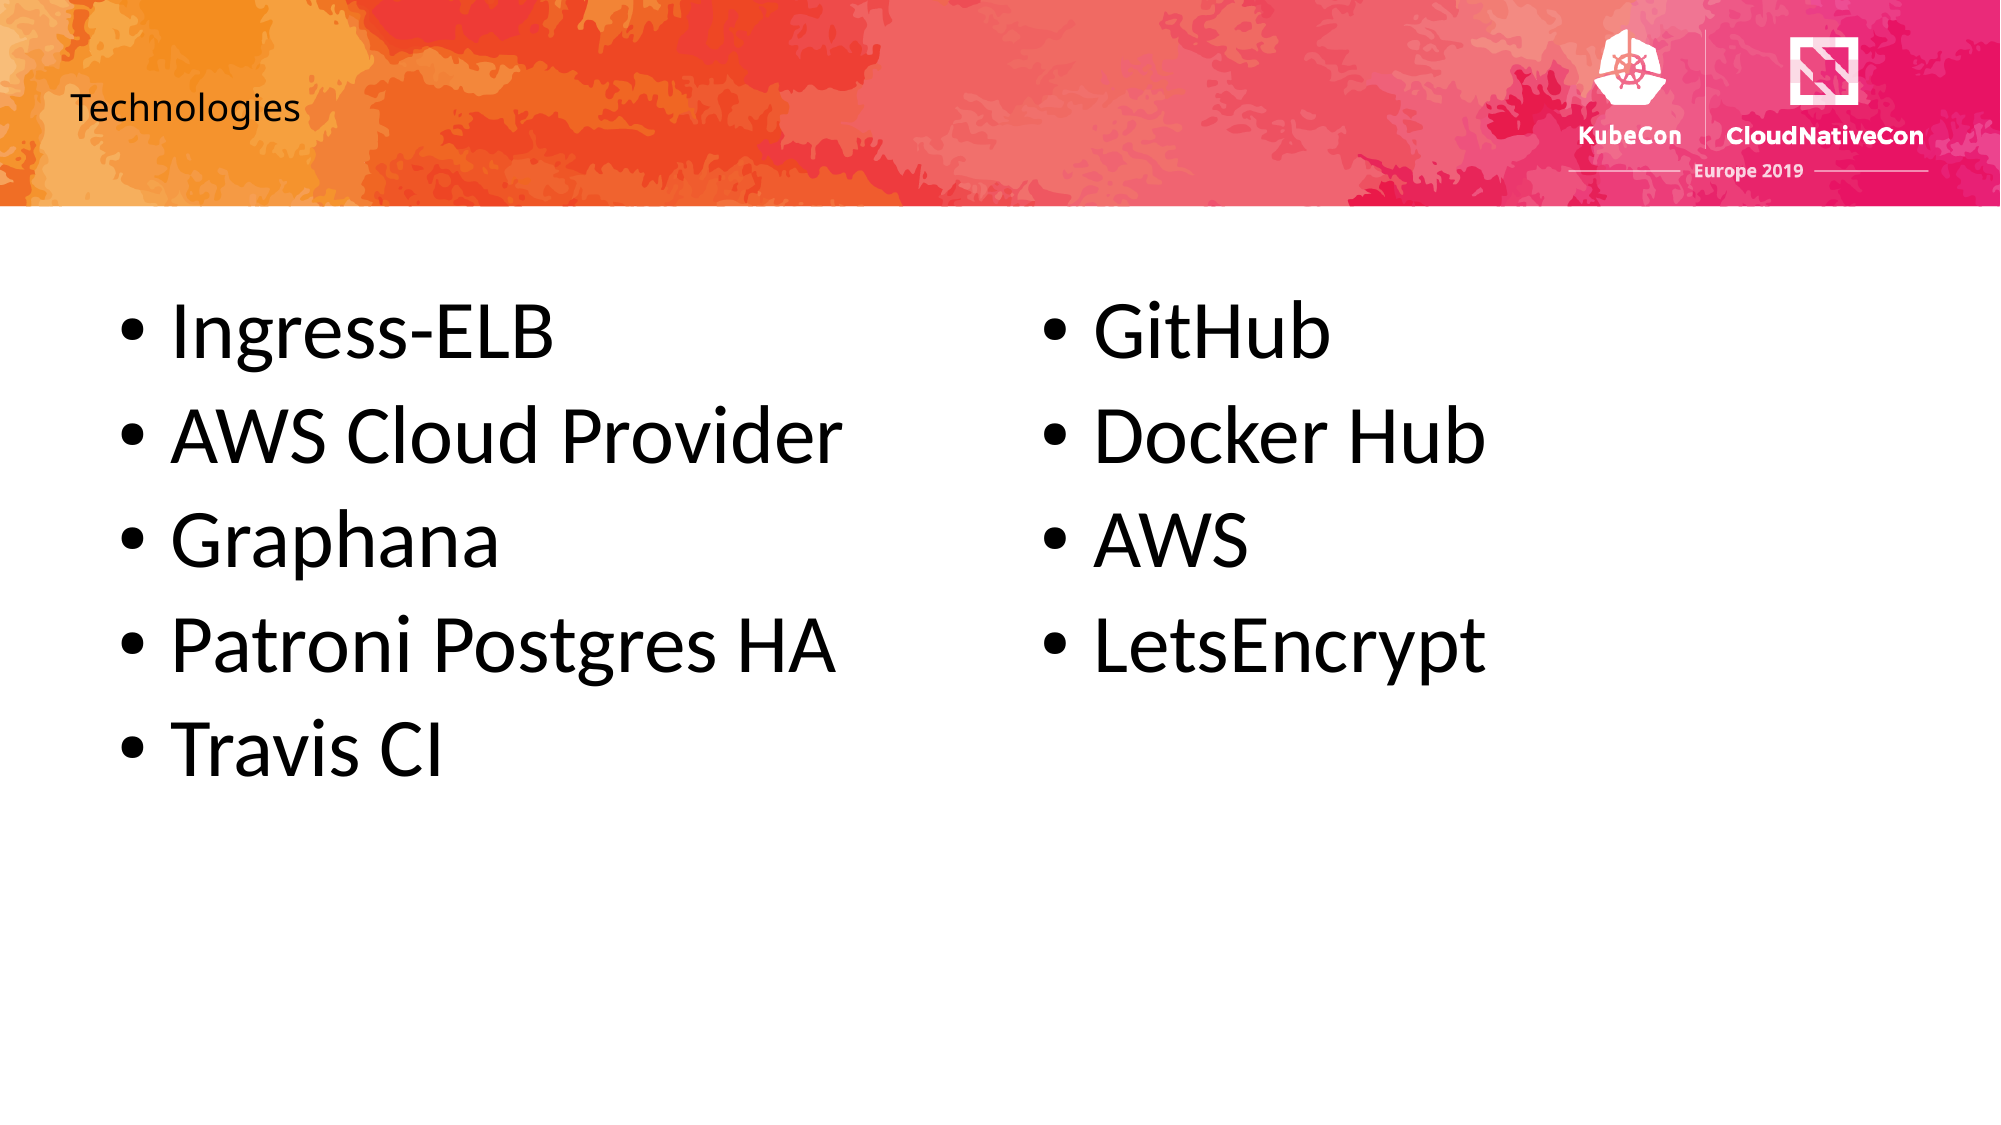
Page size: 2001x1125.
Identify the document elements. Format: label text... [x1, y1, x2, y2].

title Technologies [70, 0, 1796, 217]
list Ingress-ELB AWS Cloud Provider Graphana Patroni Postgres HA Travis CI [99, 298, 979, 952]
picture [0, 0, 2000, 1125]
list GitHub Docker Hub AWS LetsEncrypt [1022, 298, 1901, 952]
